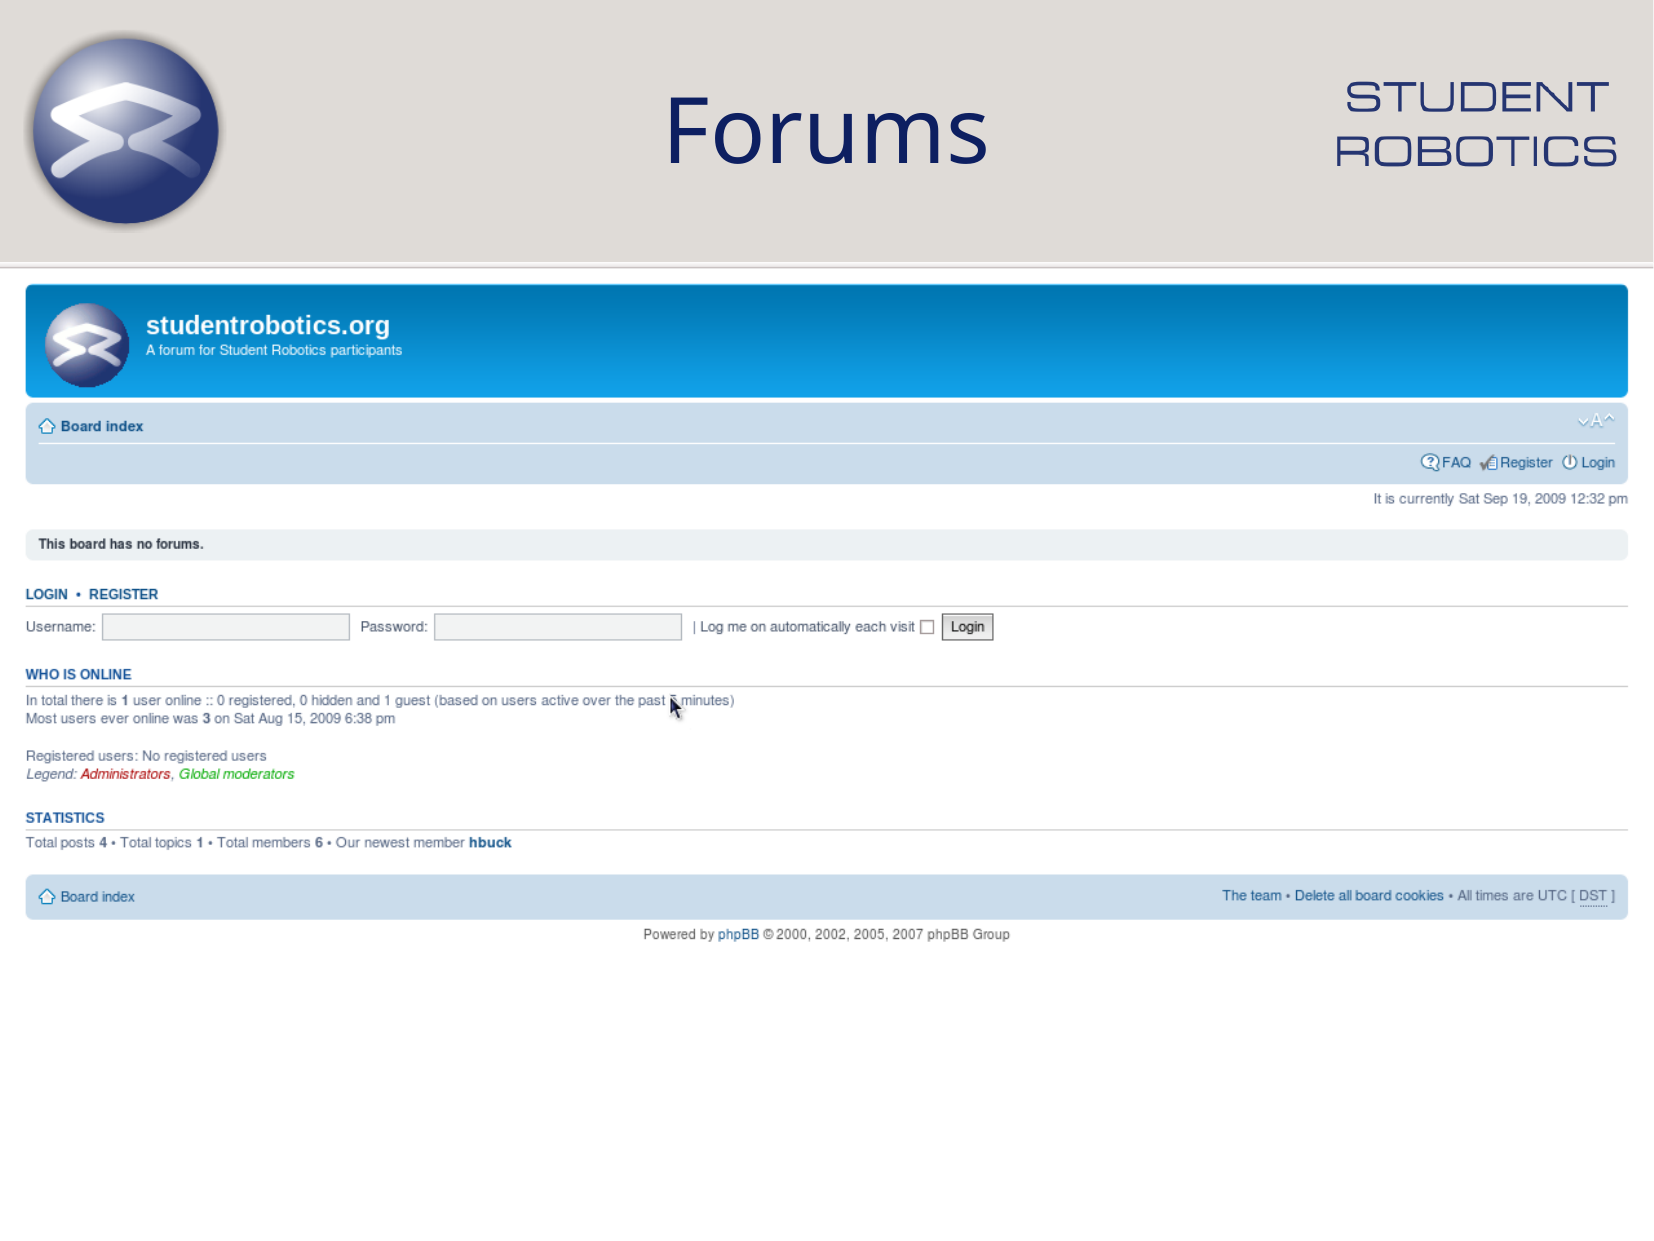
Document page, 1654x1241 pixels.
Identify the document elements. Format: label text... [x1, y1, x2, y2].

picture [1571, 68, 1633, 174]
picture [9, 19, 82, 245]
picture [0, 262, 1654, 1241]
title Forums [82, 0, 1571, 257]
